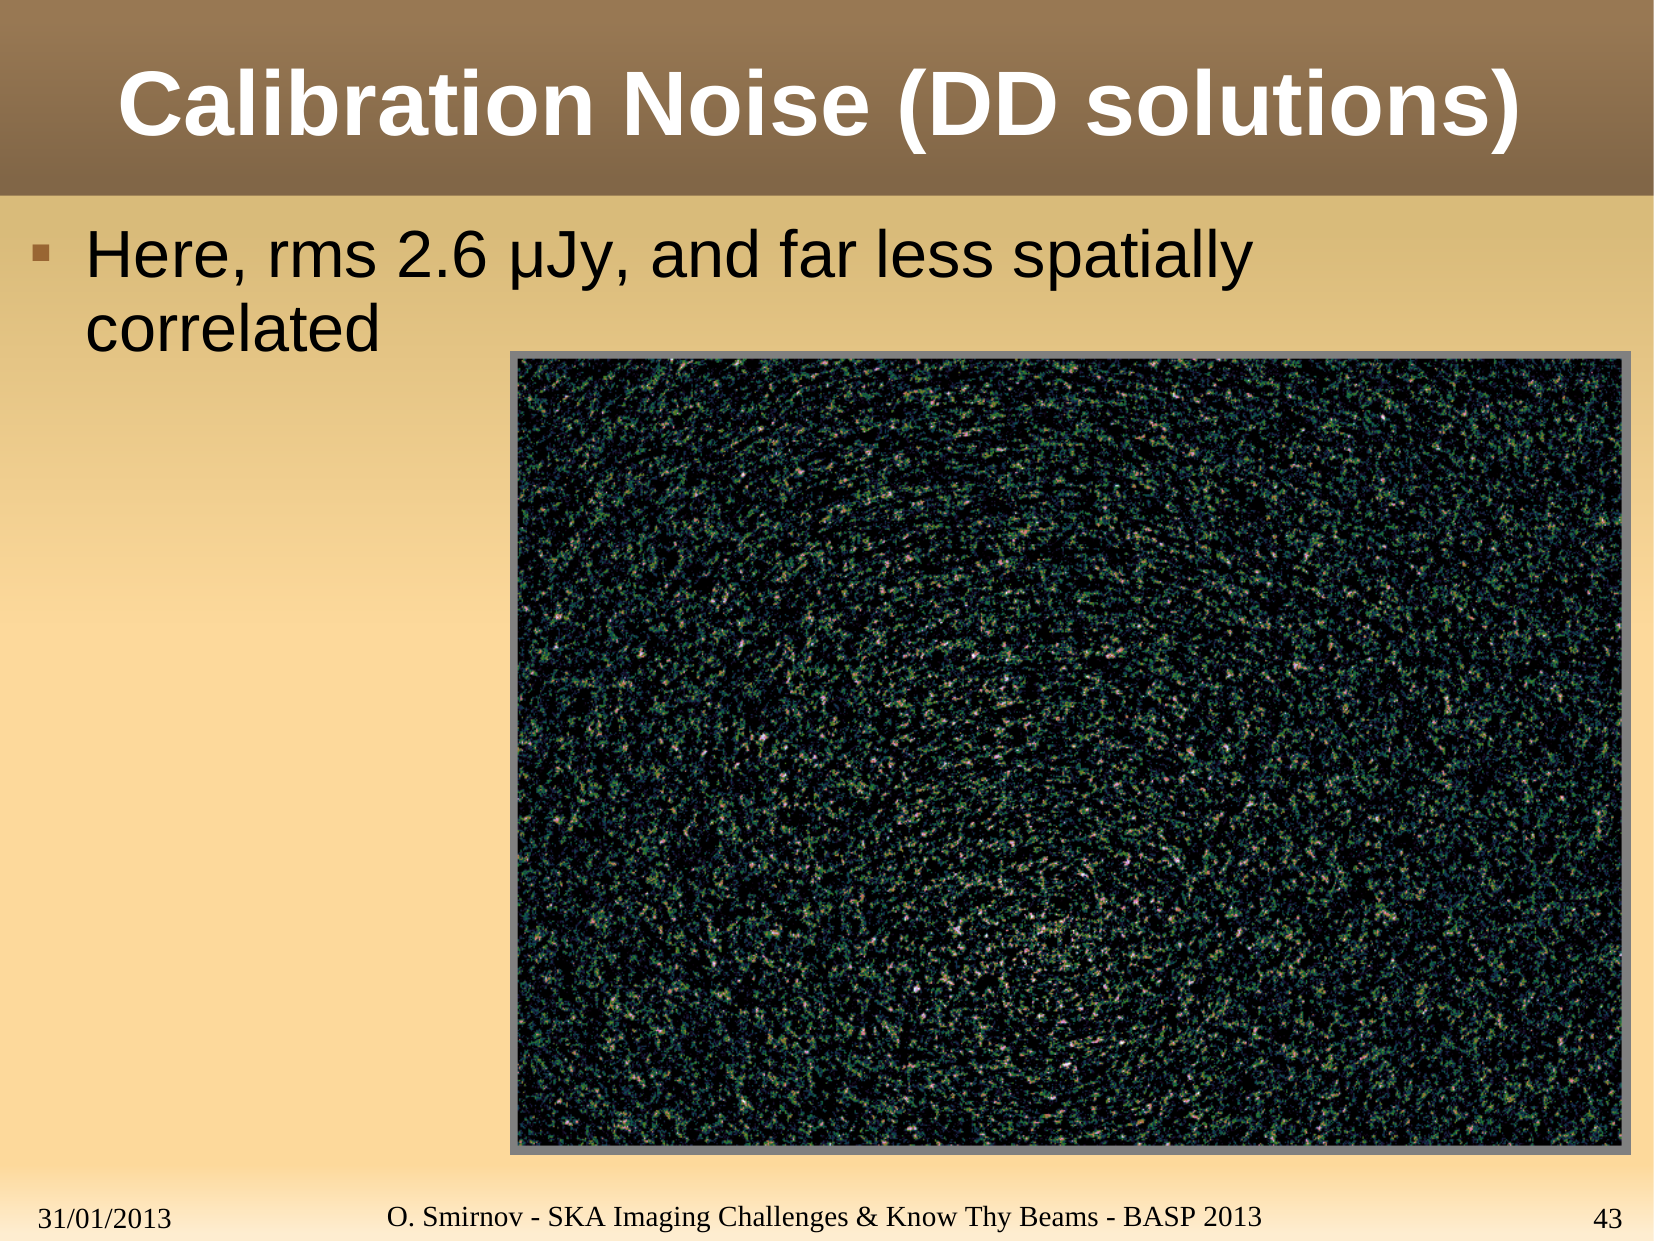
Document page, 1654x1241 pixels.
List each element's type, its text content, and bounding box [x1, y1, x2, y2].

title Calibration Noise (DD solutions) [76, 0, 1565, 208]
picture [0, 0, 1654, 1241]
list Here, rms 2.6 μJy, and far less spatially correlated [15, 216, 1504, 1036]
